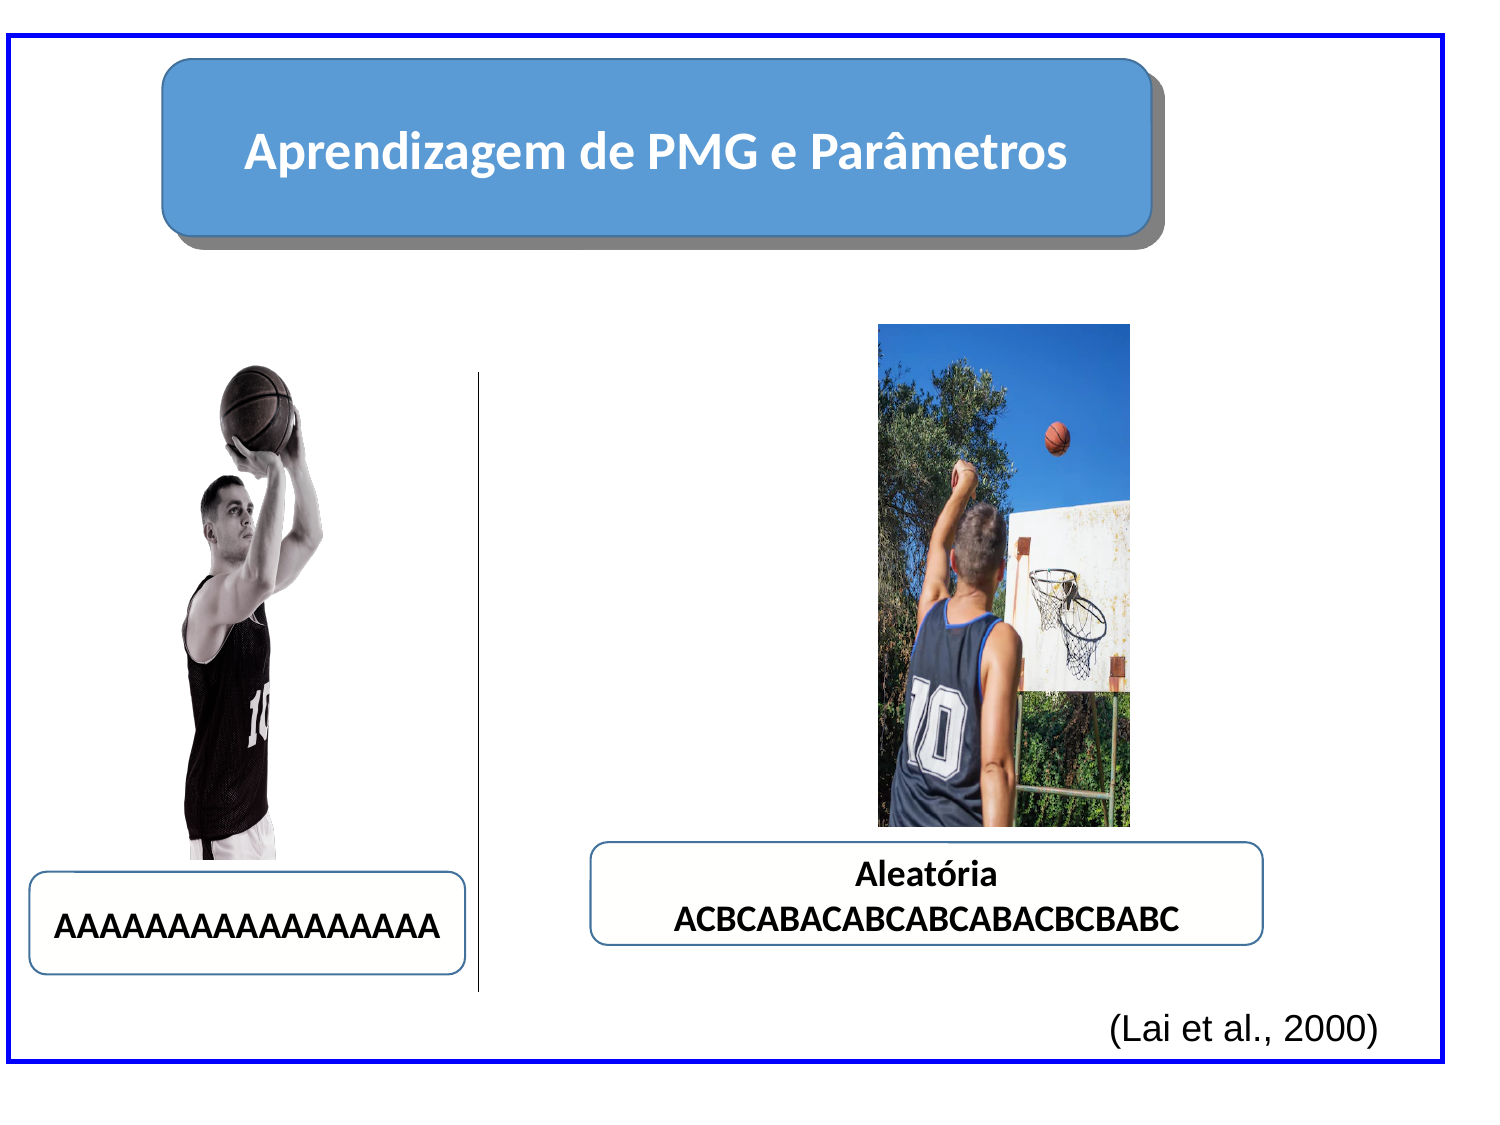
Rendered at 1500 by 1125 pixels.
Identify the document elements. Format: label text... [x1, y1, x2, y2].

text_box AAAAAAAAAAAAAAAAA [29, 871, 466, 975]
text_box Aleatória ACBCABACABCABCABACBCBABC [590, 842, 1263, 945]
picture [878, 324, 1130, 827]
text_box (Lai et al., 2000) [1093, 1000, 1444, 1058]
picture [78, 332, 474, 861]
text_box Aprendizagem de PMG e Parâmetros [162, 59, 1152, 237]
